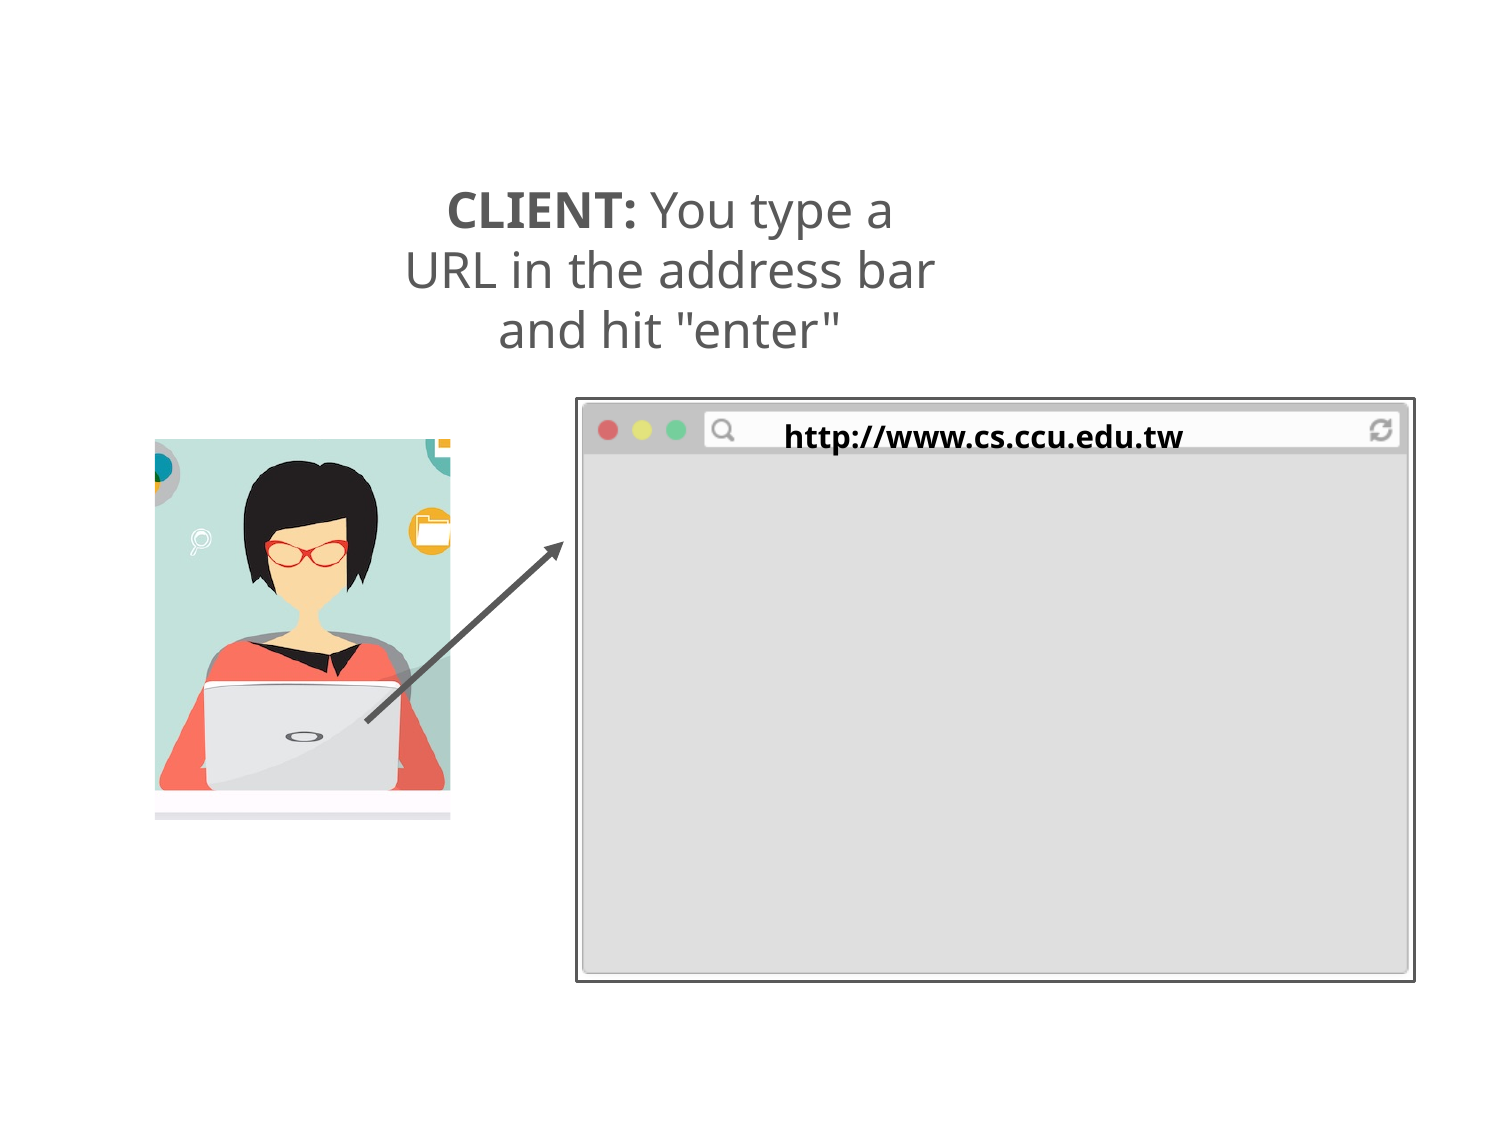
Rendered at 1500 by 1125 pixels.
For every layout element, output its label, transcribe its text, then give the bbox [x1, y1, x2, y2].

picture [154, 439, 451, 820]
picture [577, 399, 1414, 981]
text_box http://www.cs.ccu.edu.tw [769, 402, 1500, 543]
list CLIENT: You type a URL in the address bar and hit "enter" [383, 163, 958, 400]
